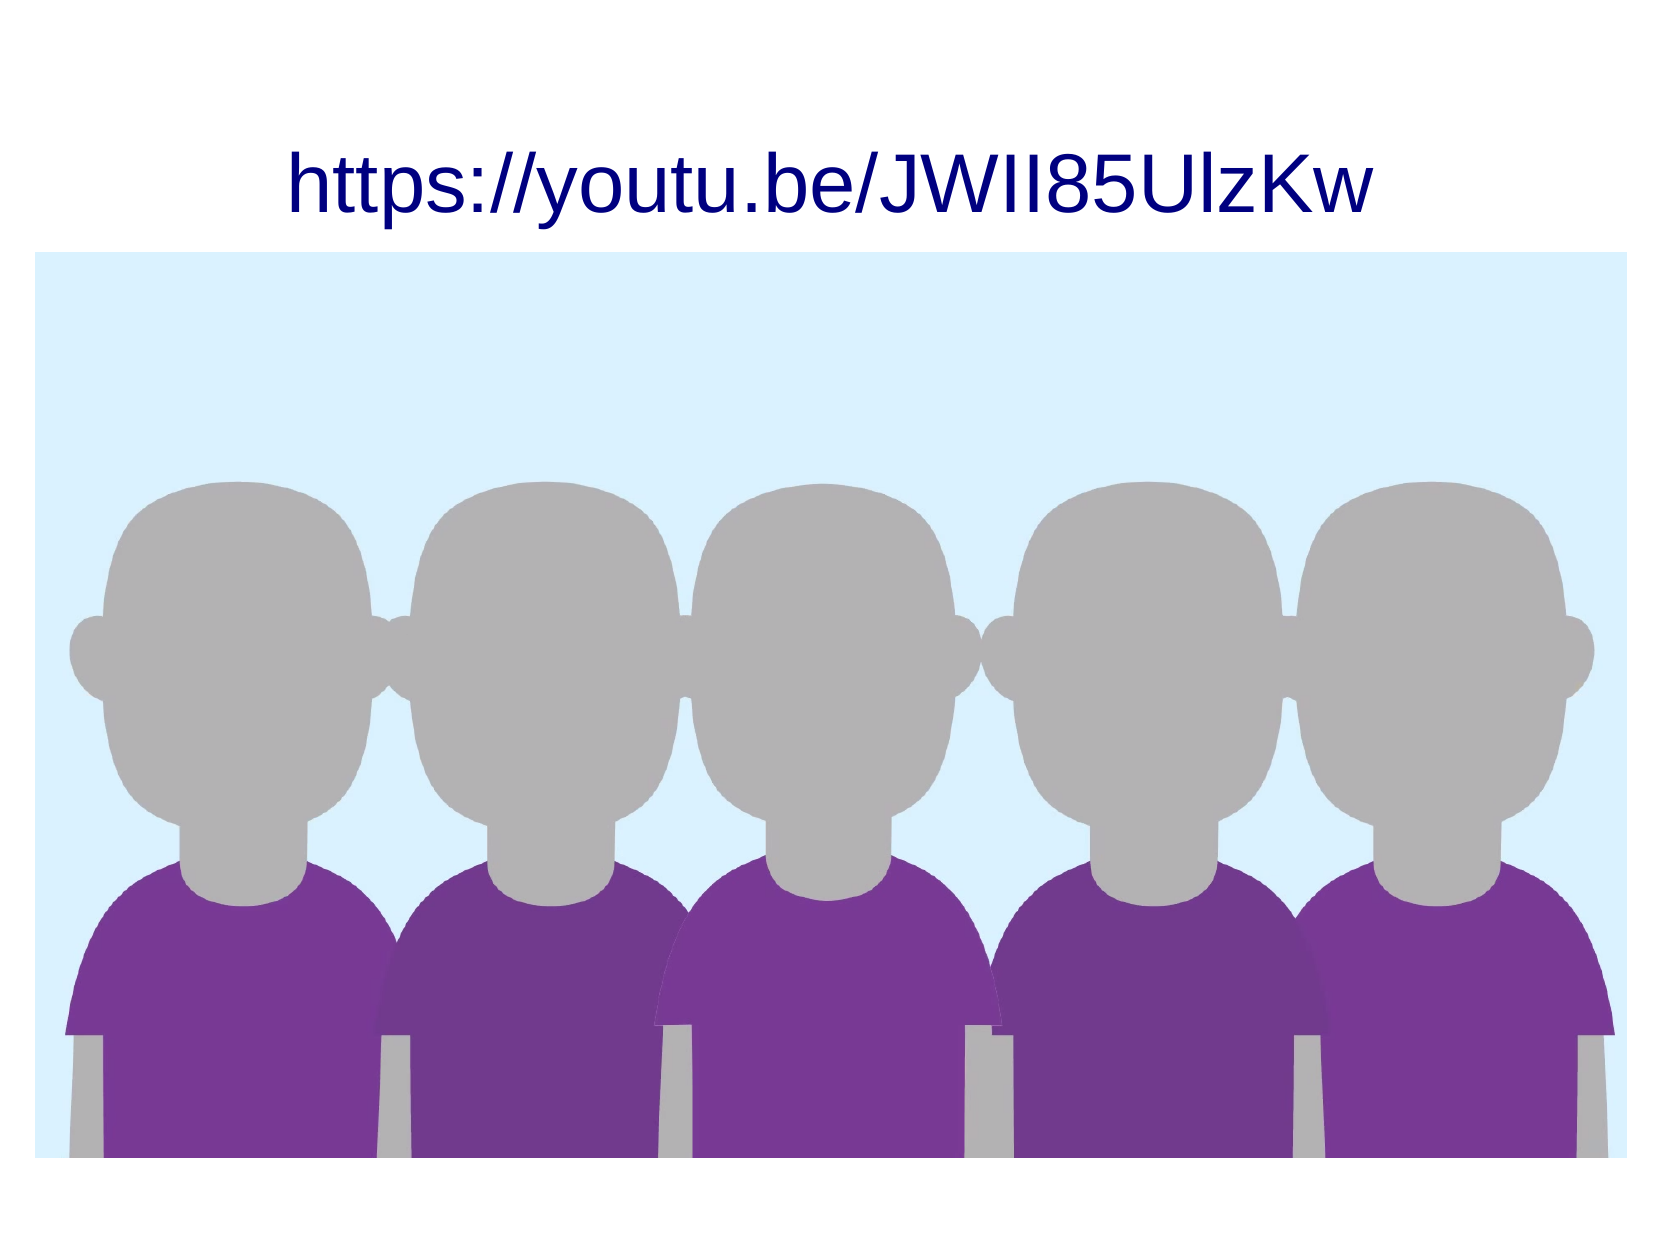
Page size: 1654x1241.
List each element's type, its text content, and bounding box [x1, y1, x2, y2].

picture [35, 252, 1627, 1158]
text_box https://youtu.be/JWII85UlzKw [271, 129, 1441, 272]
